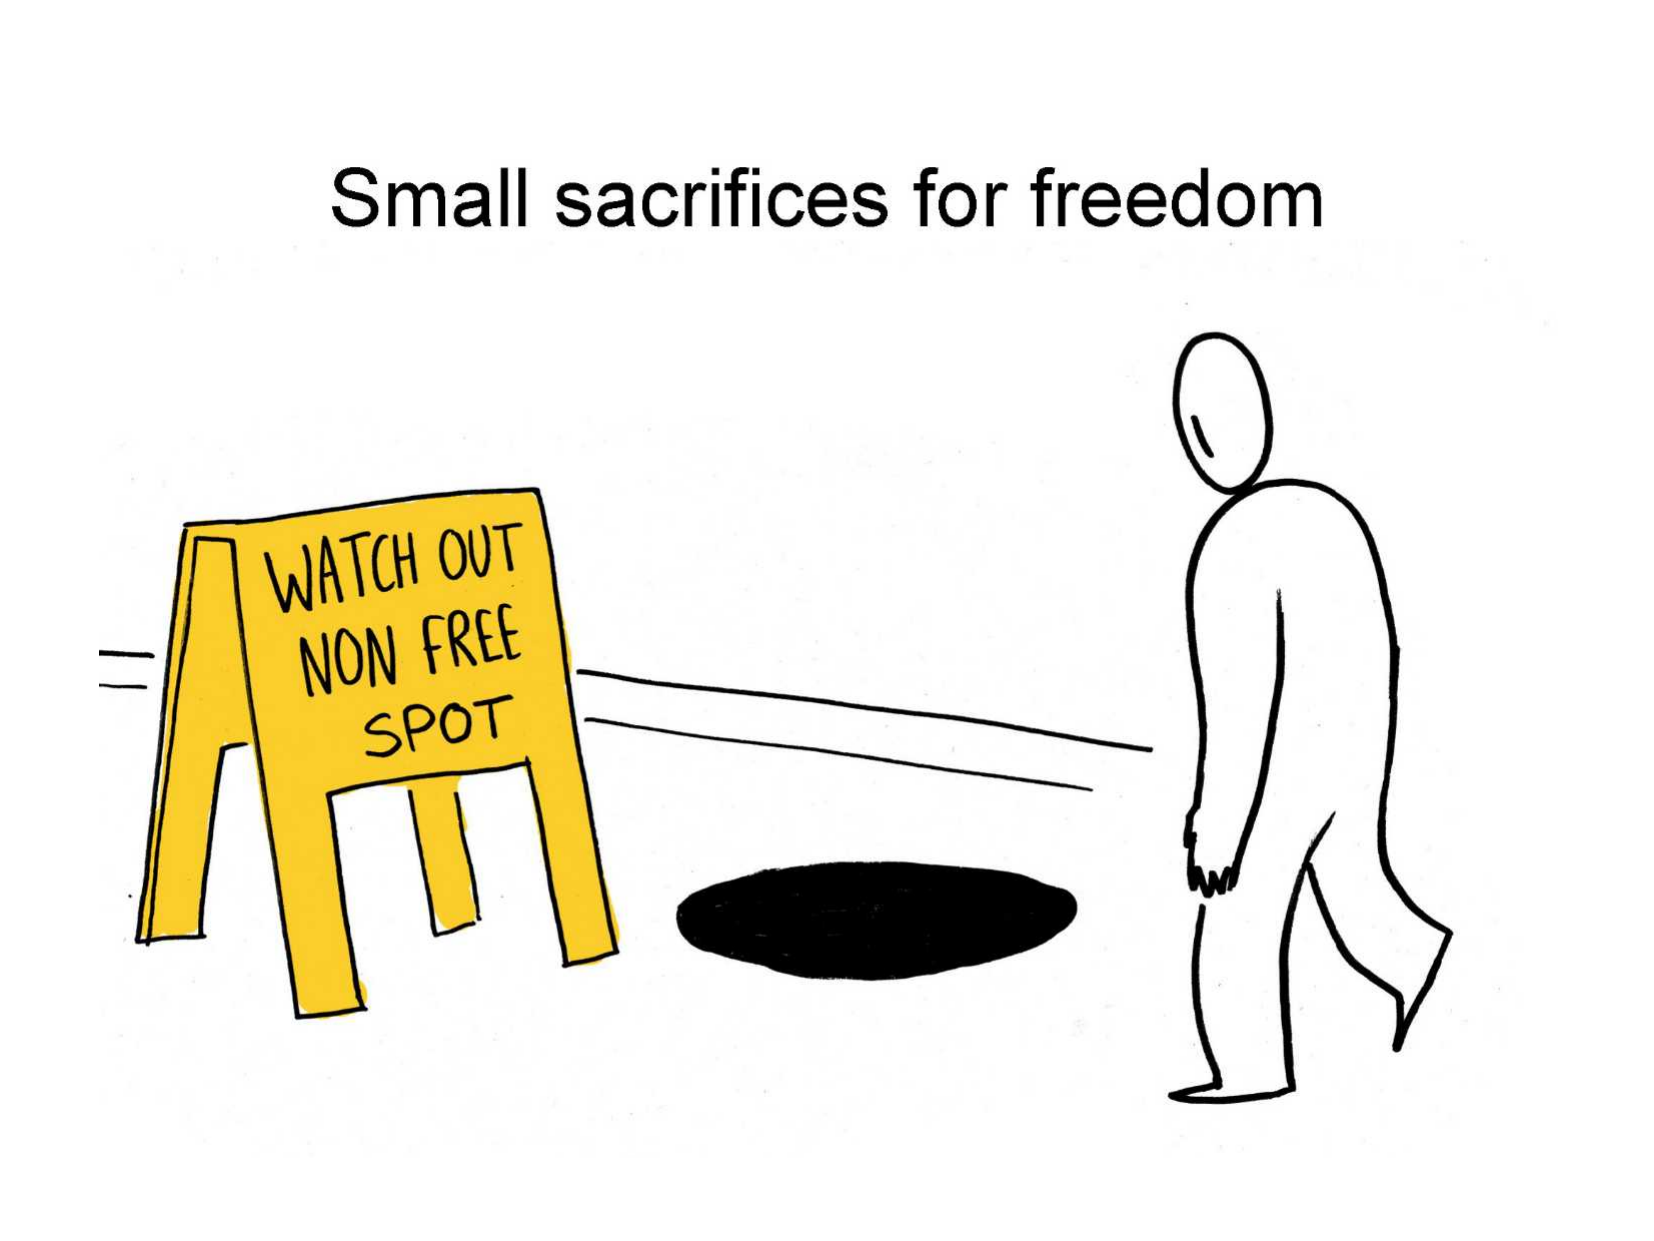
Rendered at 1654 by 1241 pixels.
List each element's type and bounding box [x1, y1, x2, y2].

picture [99, 63, 1558, 1158]
